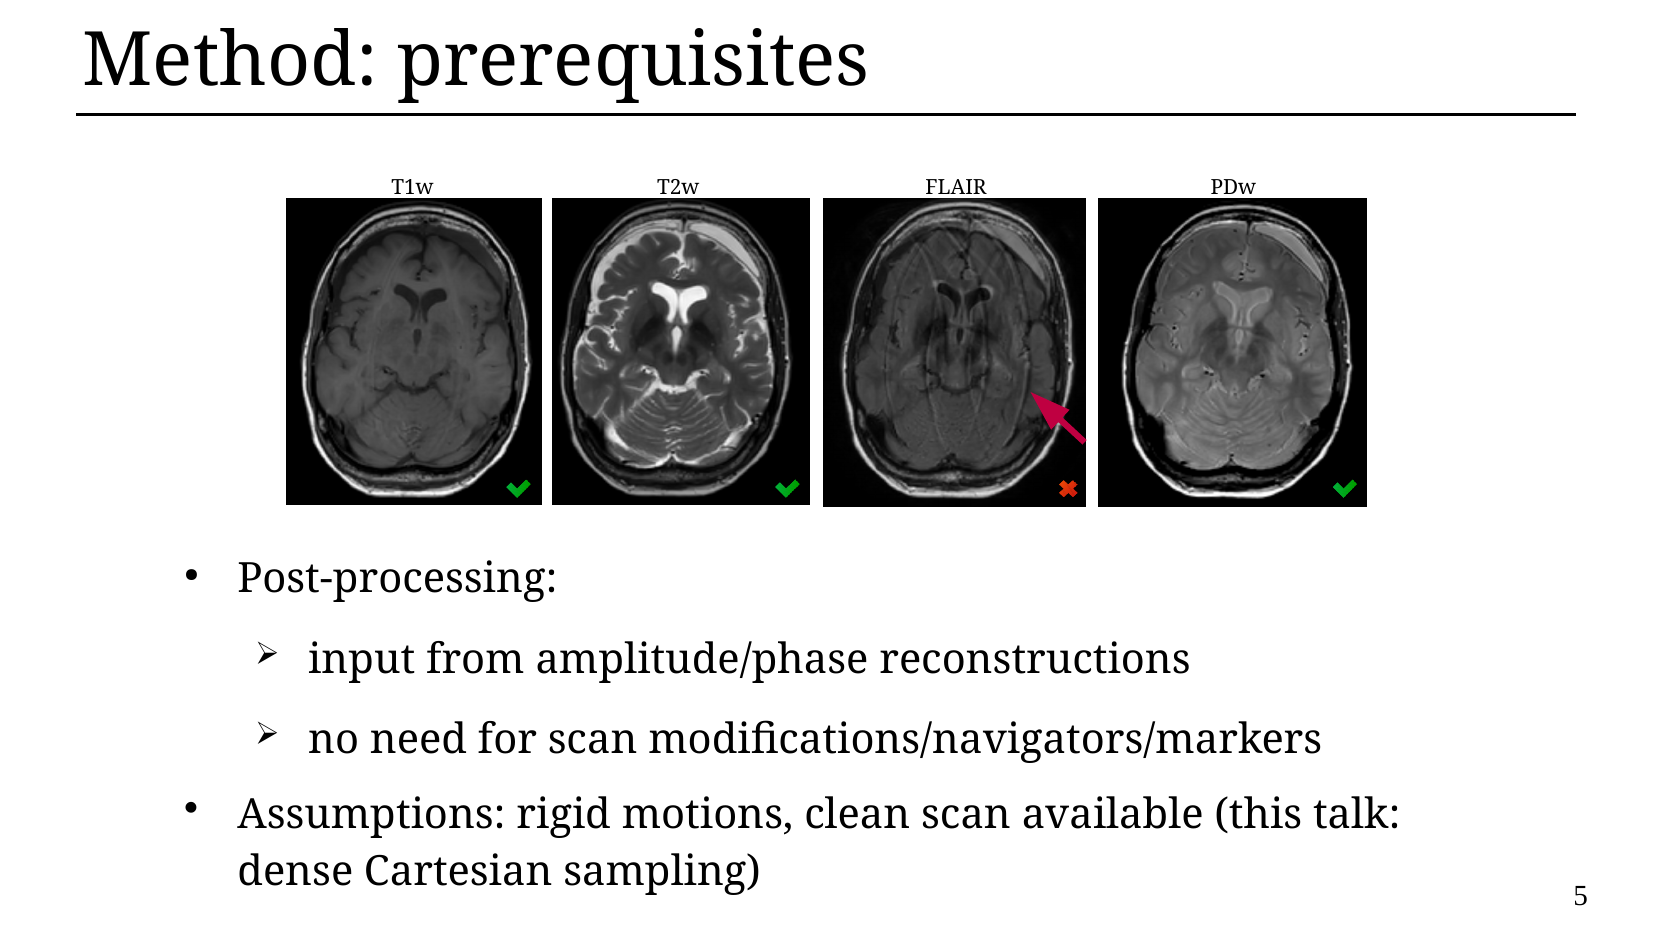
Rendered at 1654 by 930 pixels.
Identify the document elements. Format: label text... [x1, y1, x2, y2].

picture [552, 198, 810, 505]
text_box T1w [285, 165, 541, 205]
text_box FLAIR [828, 165, 1084, 205]
picture [823, 198, 1086, 507]
text_box PDw [1105, 165, 1361, 205]
title Method: prerequisites [82, 7, 1571, 105]
picture [1098, 198, 1367, 507]
picture [286, 198, 542, 505]
text_box T2w [550, 165, 806, 205]
list Post-processing: input from amplitude/phase reconstructions no need for scan modifications/navigators/markers Assumptions: rigid motions, clean scan available (this talk: dense Cartesian sampling) [166, 547, 1487, 930]
